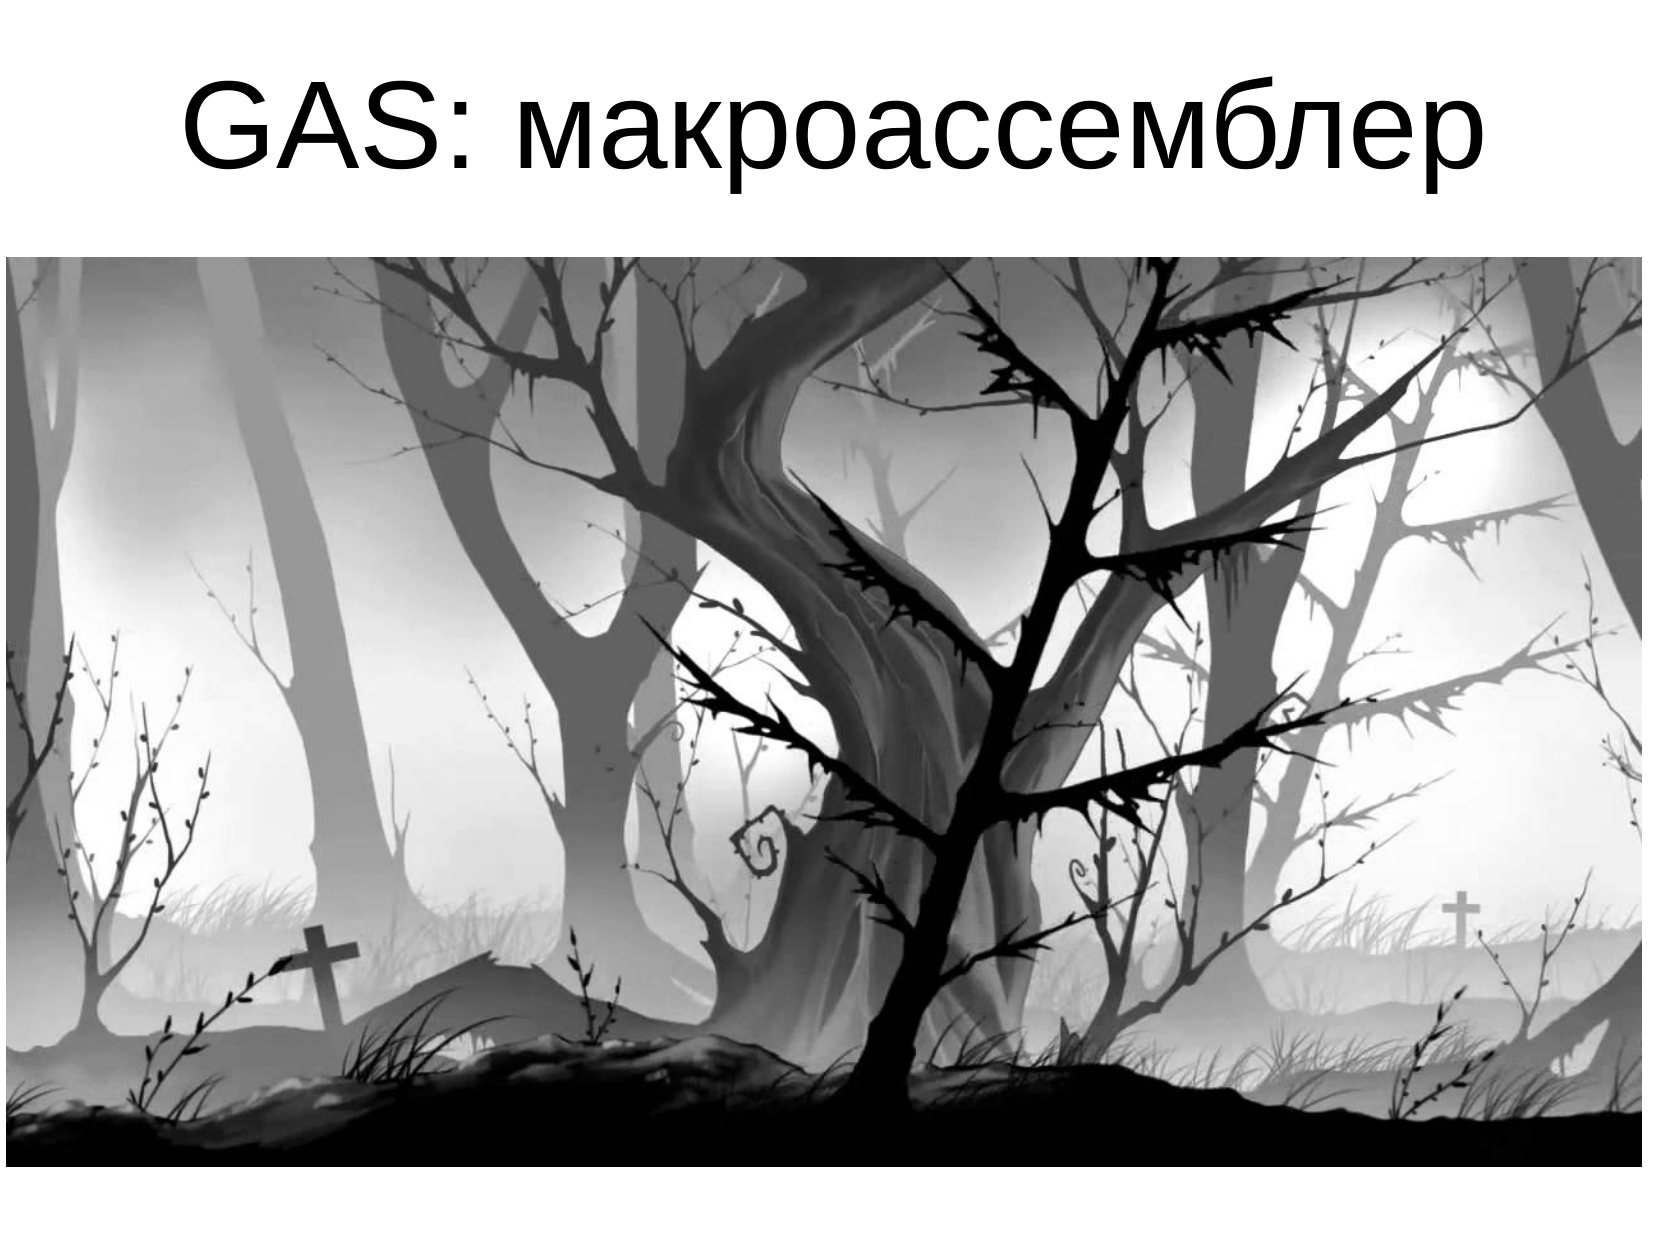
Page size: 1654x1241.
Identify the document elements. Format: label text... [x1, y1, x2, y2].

picture [6, 257, 1642, 1167]
title GAS: макроассемблер [90, 30, 1579, 208]
